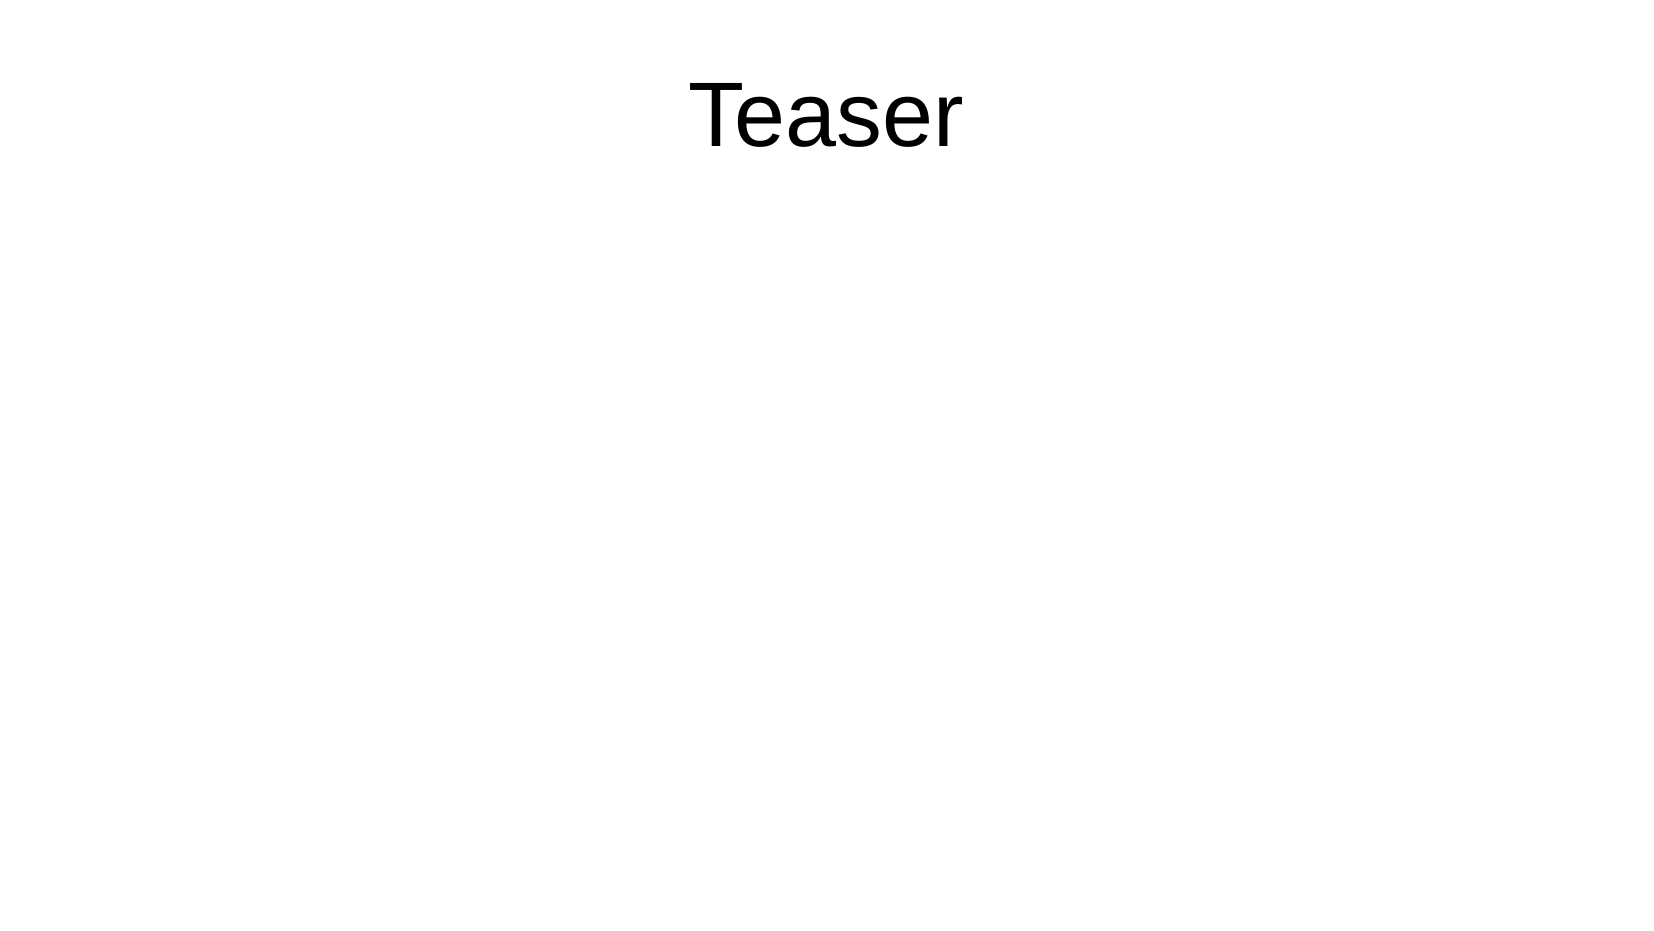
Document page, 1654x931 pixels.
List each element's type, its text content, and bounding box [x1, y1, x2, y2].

title Teaser [82, 37, 1571, 193]
